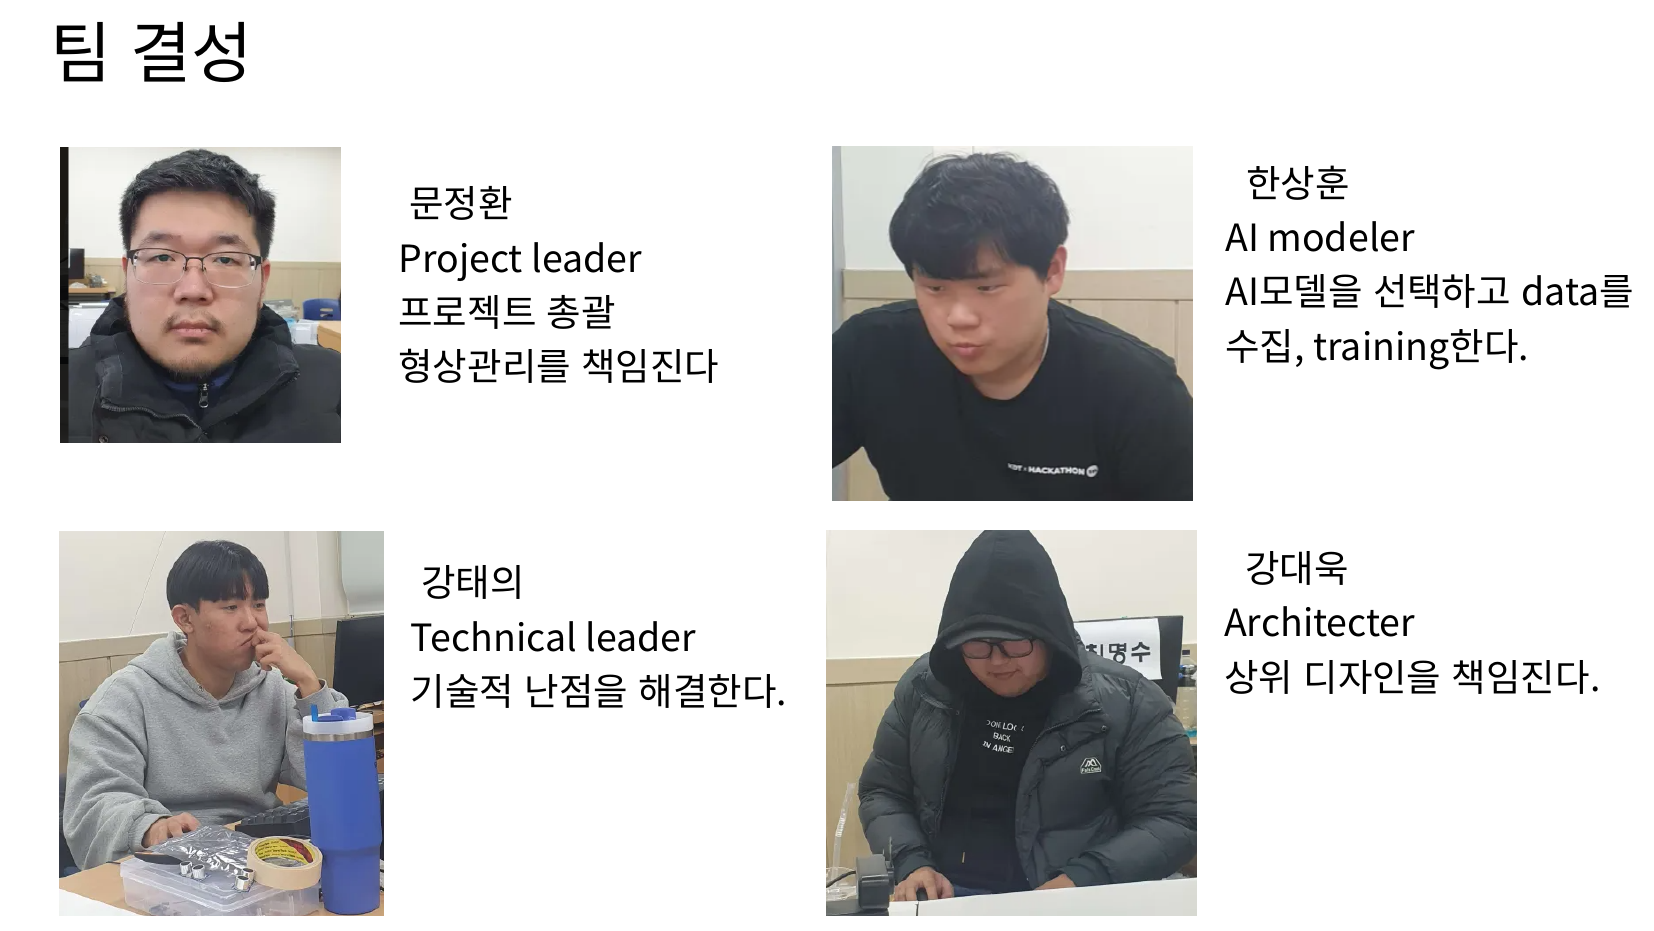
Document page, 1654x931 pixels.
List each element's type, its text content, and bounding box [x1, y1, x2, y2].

text_box 문정환 Project leader 프로젝트 총괄 형상관리를 책임진다 [383, 167, 823, 473]
text_box 강대욱 Architecter 상위 디자인을 책임진다. [1209, 531, 1654, 916]
picture [826, 530, 1197, 916]
text_box 강태의 Technical leader 기술적 난점을 해결한다. [396, 545, 810, 804]
picture [59, 531, 384, 916]
title 팀 결성 [8, 0, 296, 97]
text_box 한상훈 AI modeler AI모델을 선택하고 data를 수집, training한다. [1210, 146, 1654, 433]
picture [832, 146, 1193, 501]
picture [60, 147, 341, 443]
